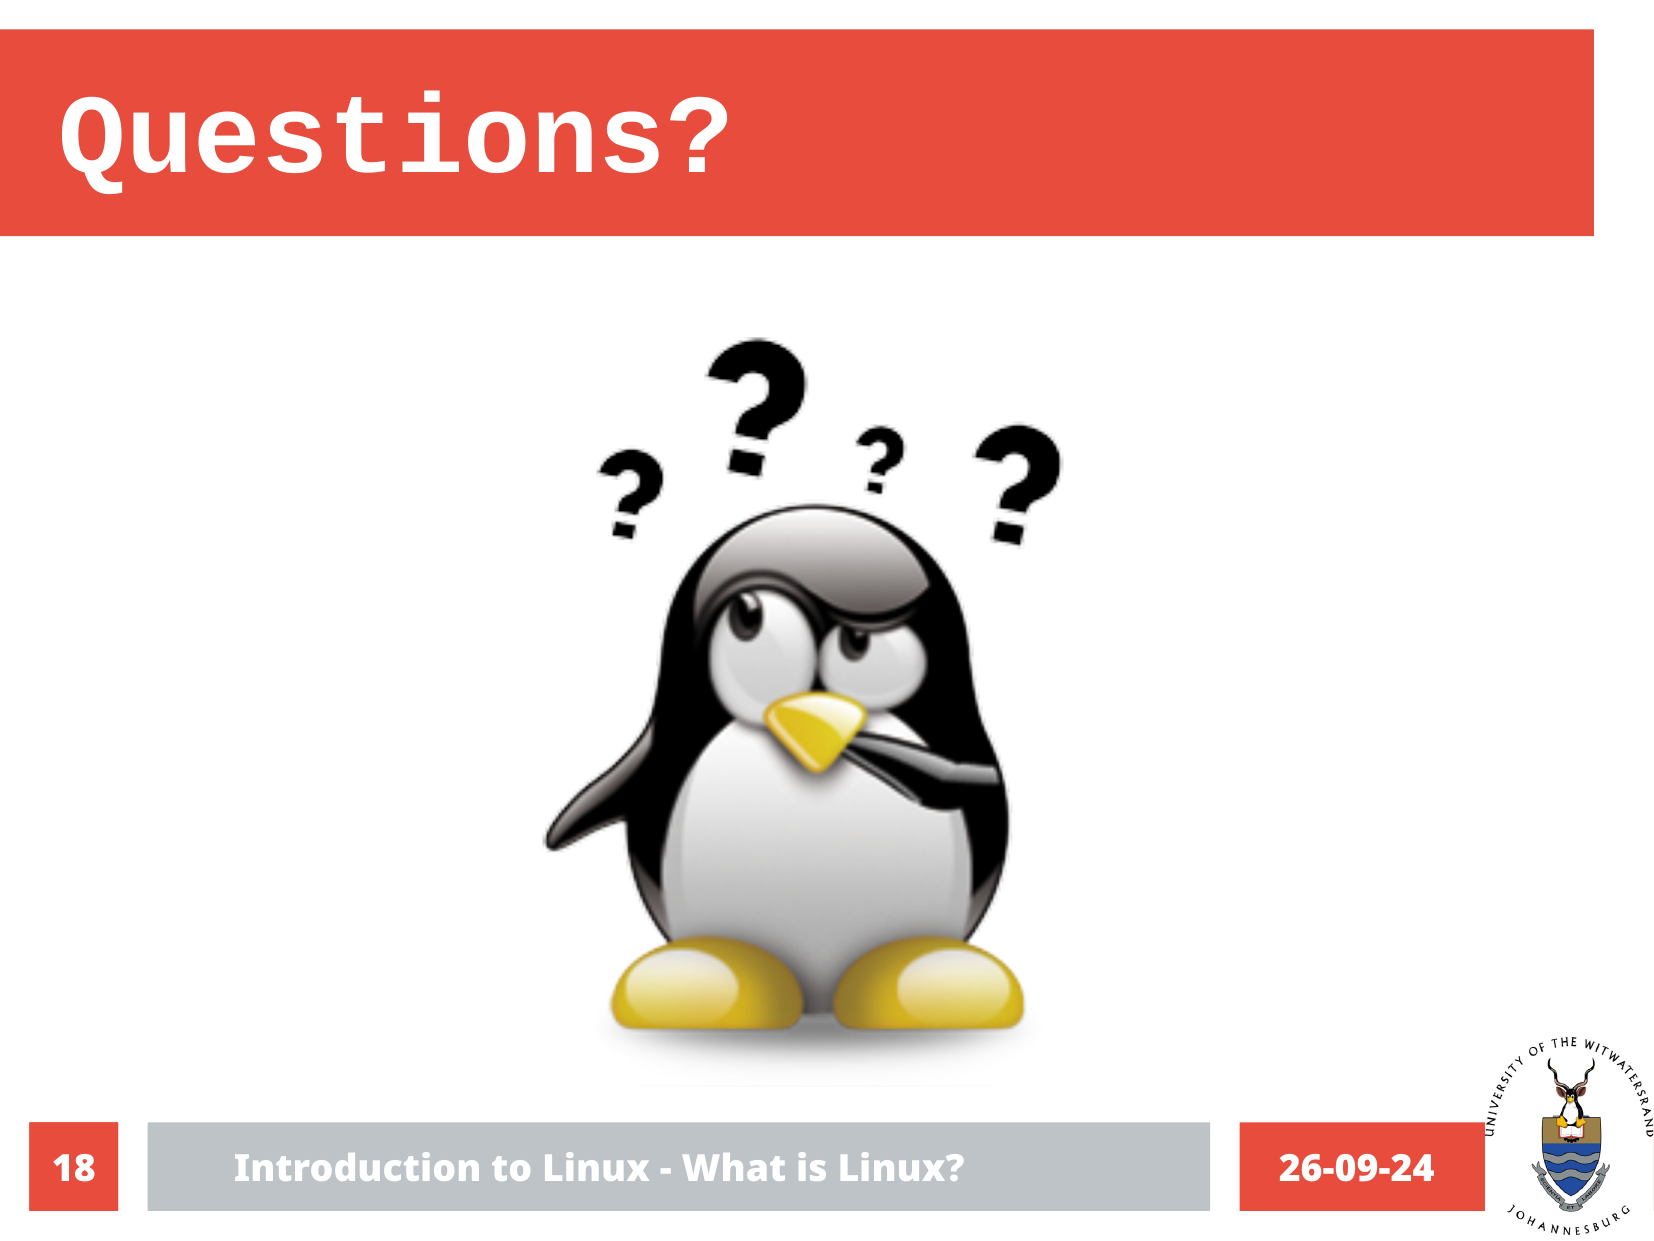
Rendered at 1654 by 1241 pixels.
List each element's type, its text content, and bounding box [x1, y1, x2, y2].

picture [1485, 1037, 1654, 1235]
title Questions? [58, 59, 1594, 207]
picture [427, 324, 1196, 1093]
